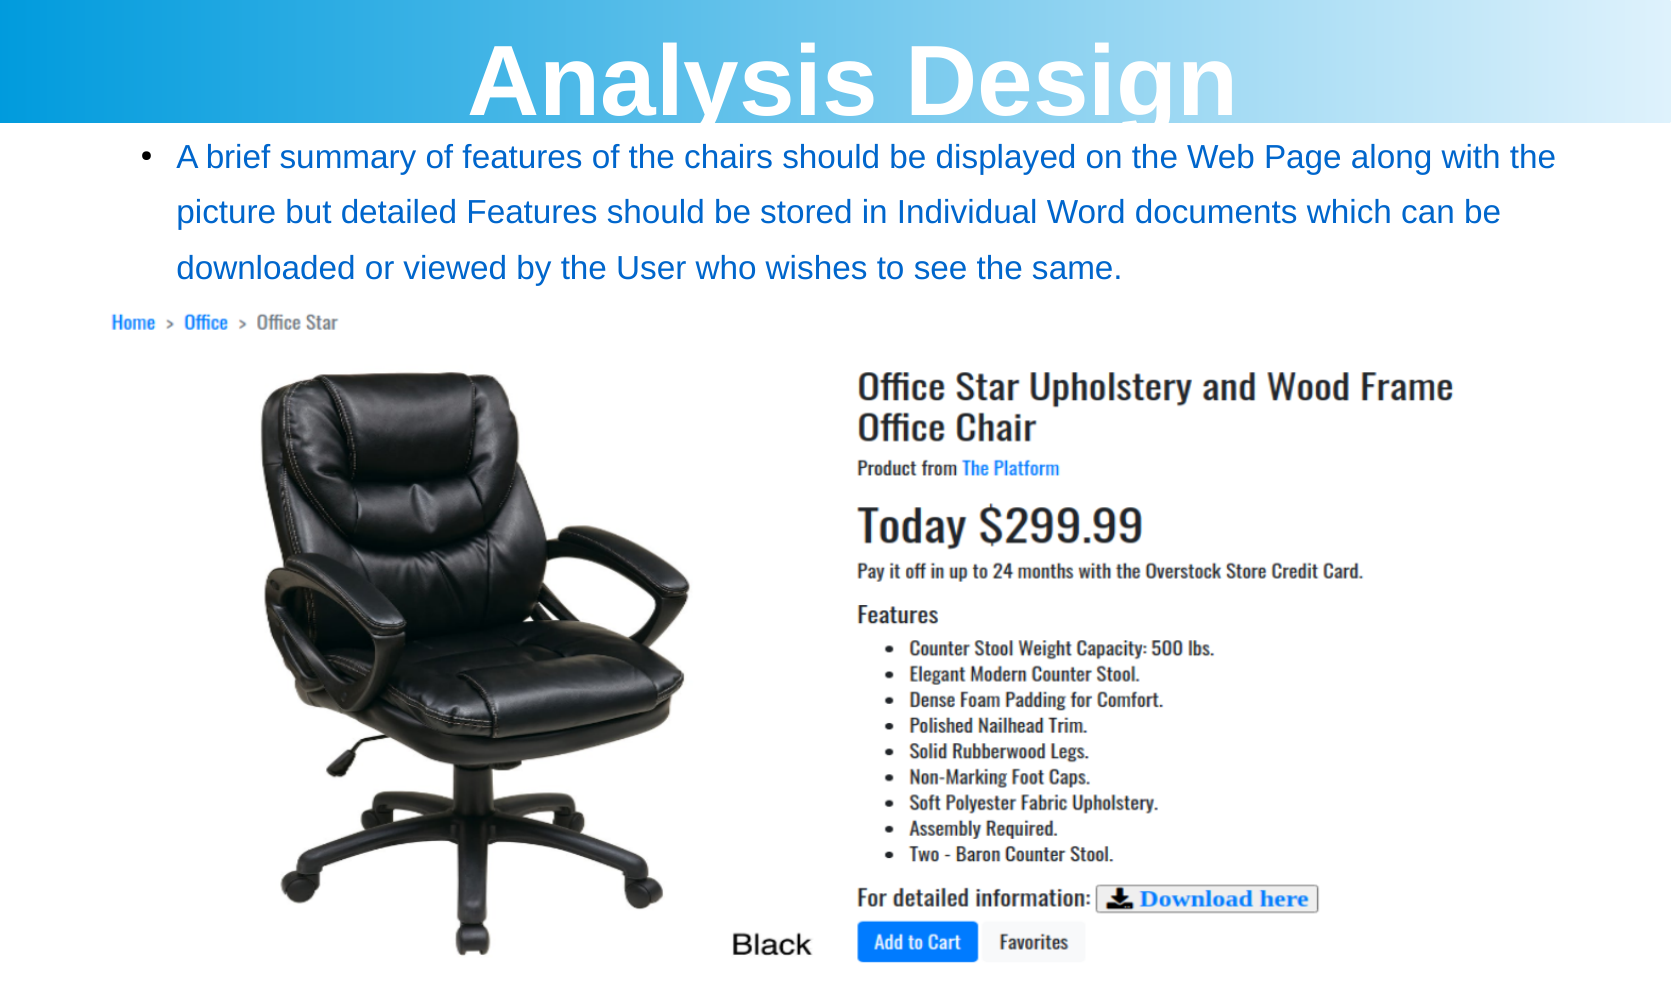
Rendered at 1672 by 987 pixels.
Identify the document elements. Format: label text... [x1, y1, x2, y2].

title Analysis Design [83, 21, 1588, 112]
picture [0, 300, 1671, 976]
text_box A brief summary of features of the chairs should be displayed on the Web Page along with the picture but detailed Features should be stored in Individual Word documents which can be downloaded or viewed by the User who wishes to see the same. [35, 112, 1598, 294]
